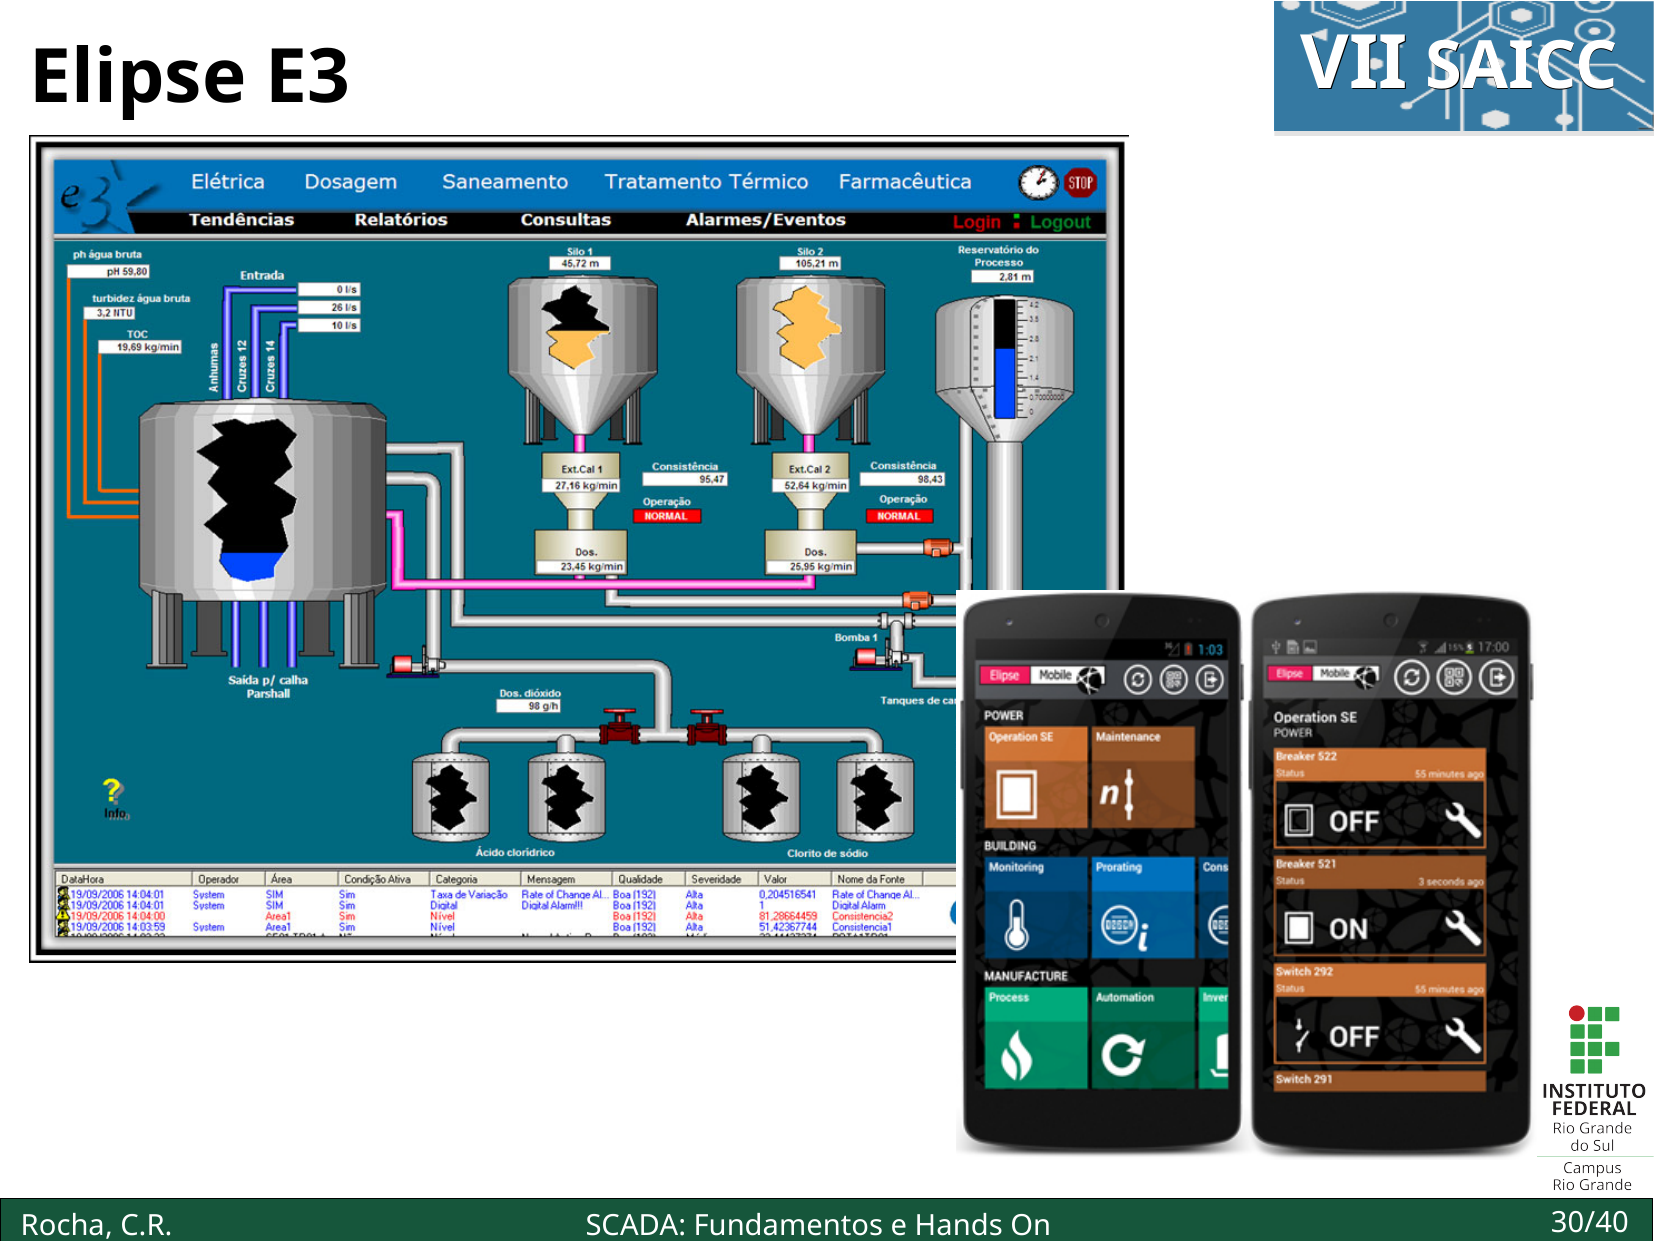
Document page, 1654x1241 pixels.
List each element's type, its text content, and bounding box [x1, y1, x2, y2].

title Elipse E3 [29, 29, 1252, 119]
picture [29, 135, 1654, 1194]
picture [1274, 1, 1654, 131]
